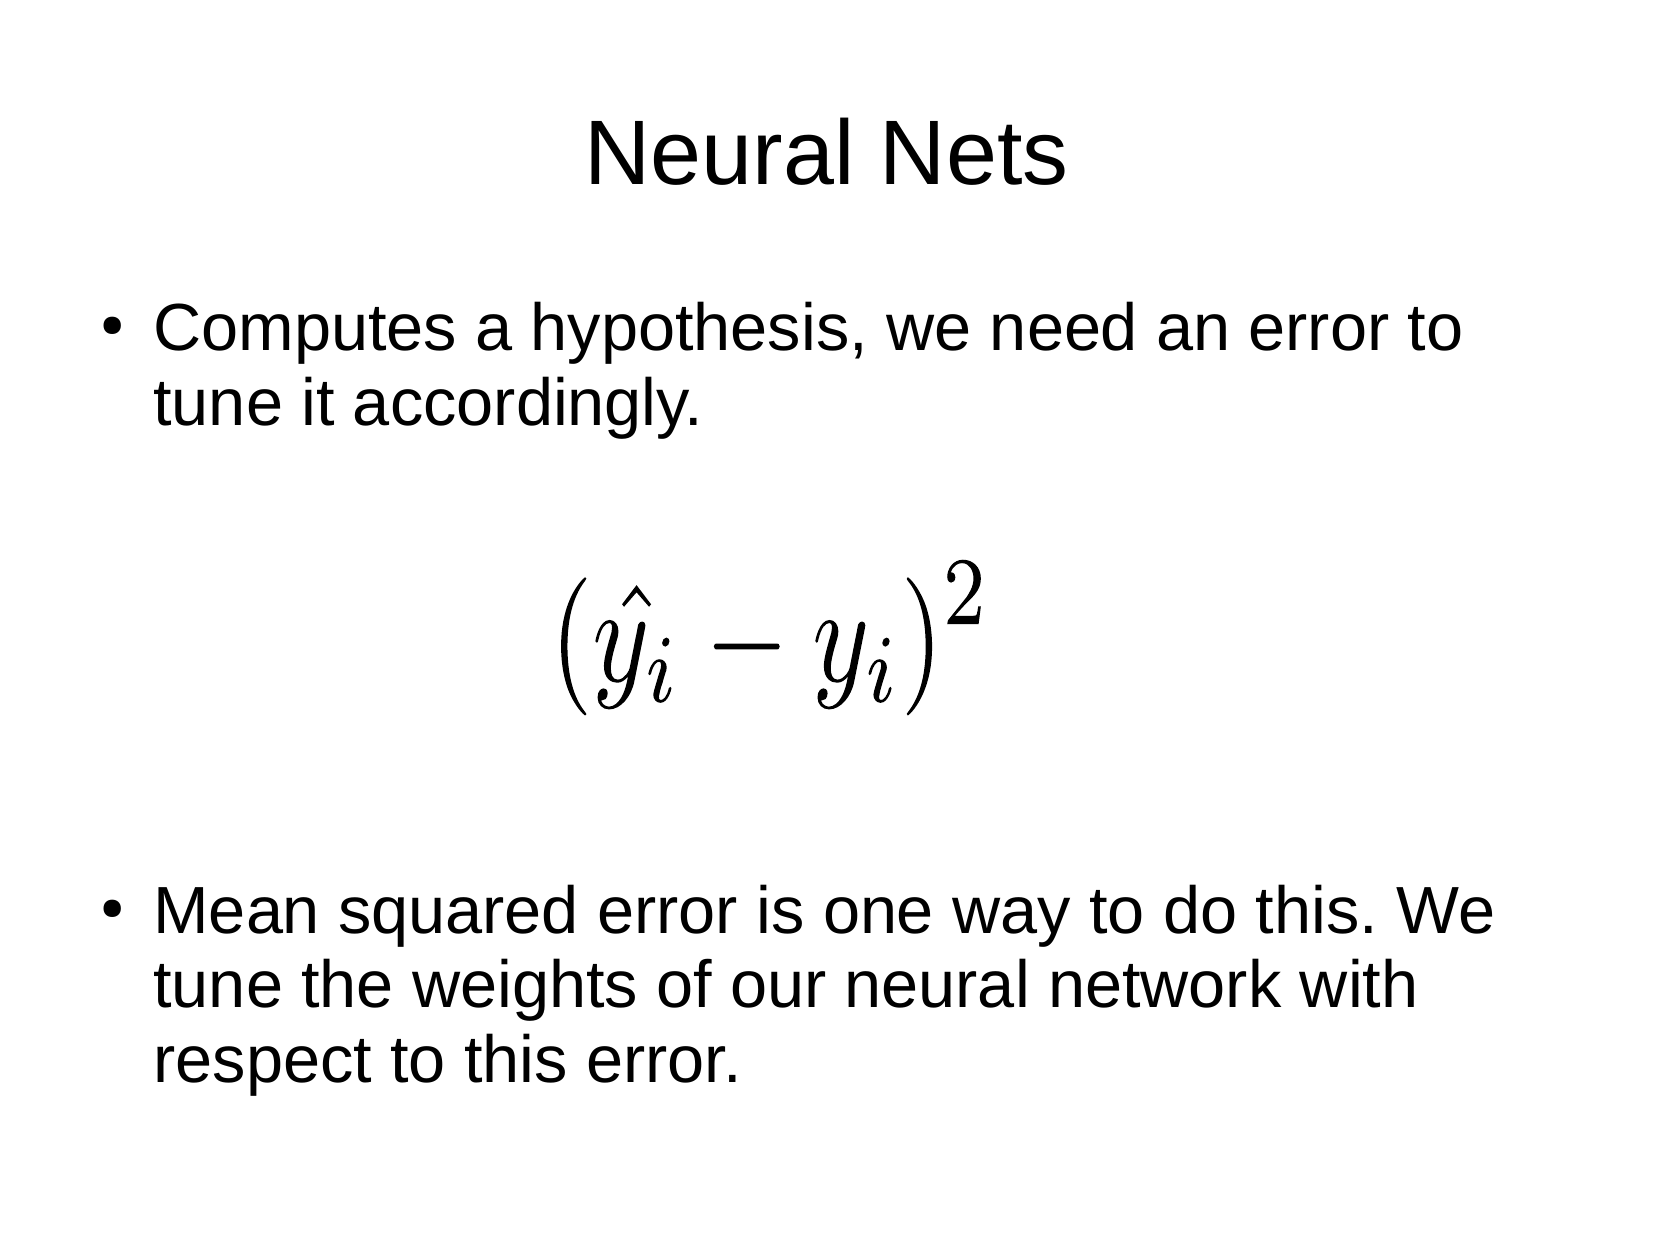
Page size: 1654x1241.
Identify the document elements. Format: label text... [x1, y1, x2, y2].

list Computes a hypothesis, we need an error to tune it accordingly. Mean squared error is one way to do this. We tune the weights of our neural network with respect to this error. [82, 290, 1571, 1126]
title Neural Nets [82, 49, 1571, 257]
text_box [550, 559, 986, 716]
